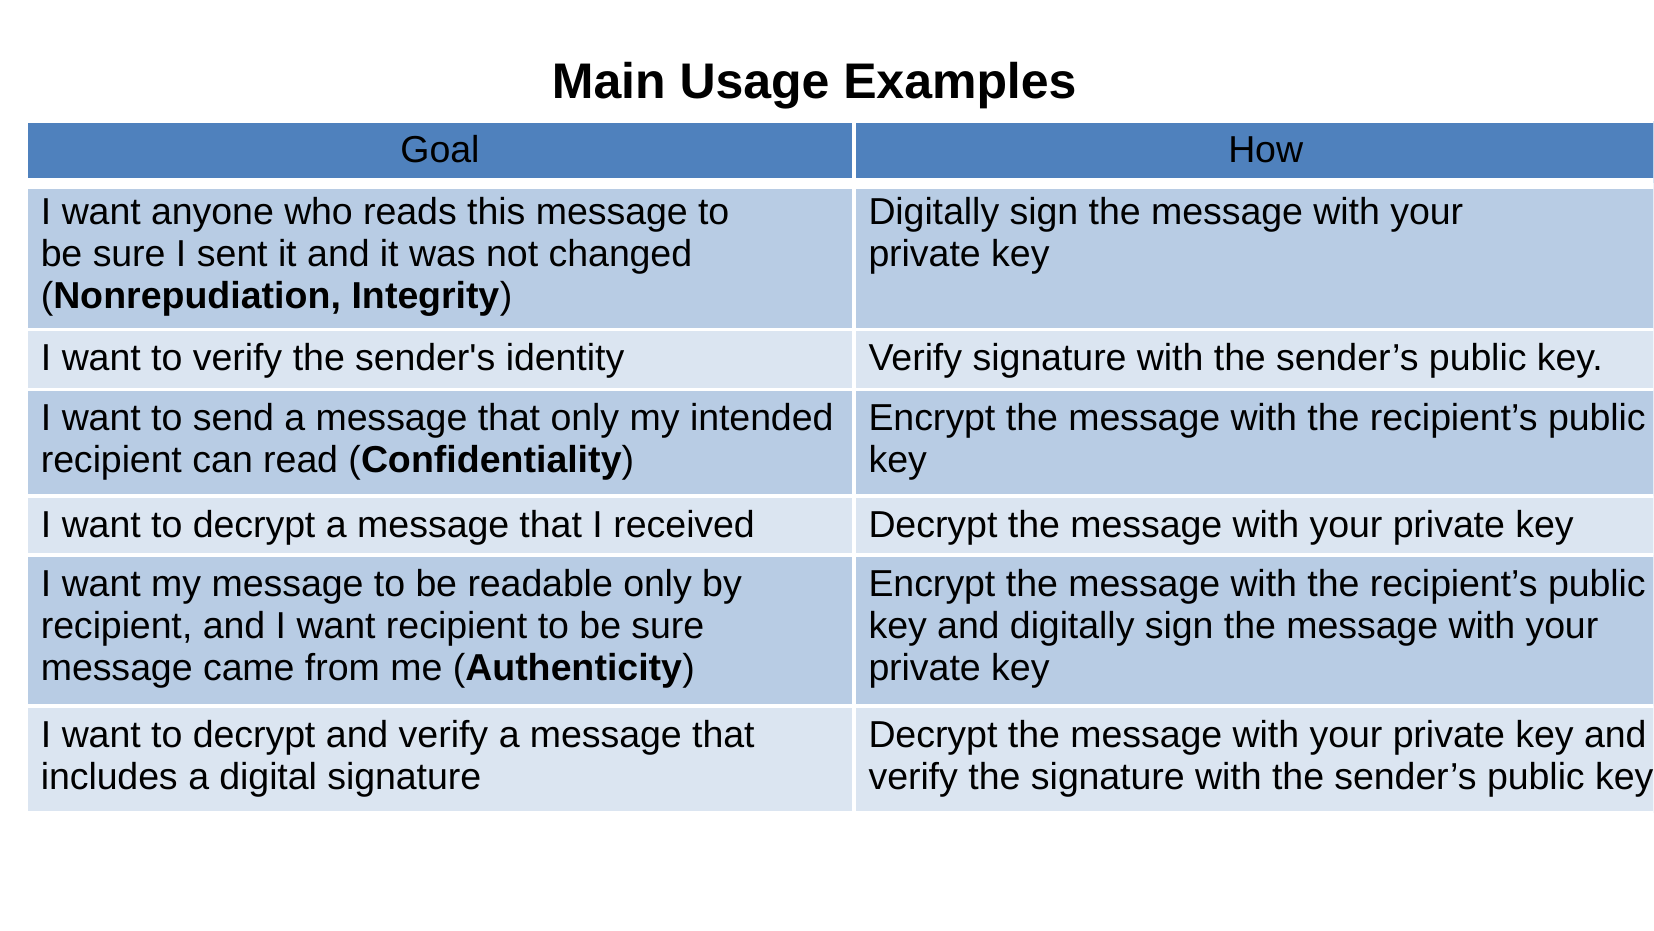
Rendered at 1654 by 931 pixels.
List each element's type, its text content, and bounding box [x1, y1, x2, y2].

table_cell Encrypt the message with the recipient’s public key and digitally sign the message with your private key [856, 557, 1654, 704]
table_cell I want to decrypt a message that I received [28, 498, 852, 553]
table_cell Decrypt the message with your private key and verify the signature with the sender’s public key [856, 708, 1654, 811]
table_cell Decrypt the message with your private key [856, 498, 1654, 553]
table_header How [856, 123, 1654, 178]
table_cell Digitally sign the message with your private key [856, 189, 1654, 328]
table_cell Encrypt the message with the recipient’s public key [856, 391, 1654, 494]
title Main Usage Examples [108, 42, 1521, 119]
table_cell I want to send a message that only my intended recipient can read (Confidentiality) [28, 391, 852, 494]
table_header Goal [28, 123, 852, 178]
table_cell Verify signature with the sender’s public key. [856, 331, 1654, 388]
table_cell I want to decrypt and verify a message that includes a digital signature [28, 708, 852, 811]
table_cell I want my message to be readable only by recipient, and I want recipient to be sure message came from me (Authenticity) [28, 557, 852, 704]
table_cell I want to verify the sender's identity [28, 331, 852, 388]
table_cell I want anyone who reads this message to be sure I sent it and it was not changed (Nonrepudiation, Integrity) [28, 189, 852, 328]
